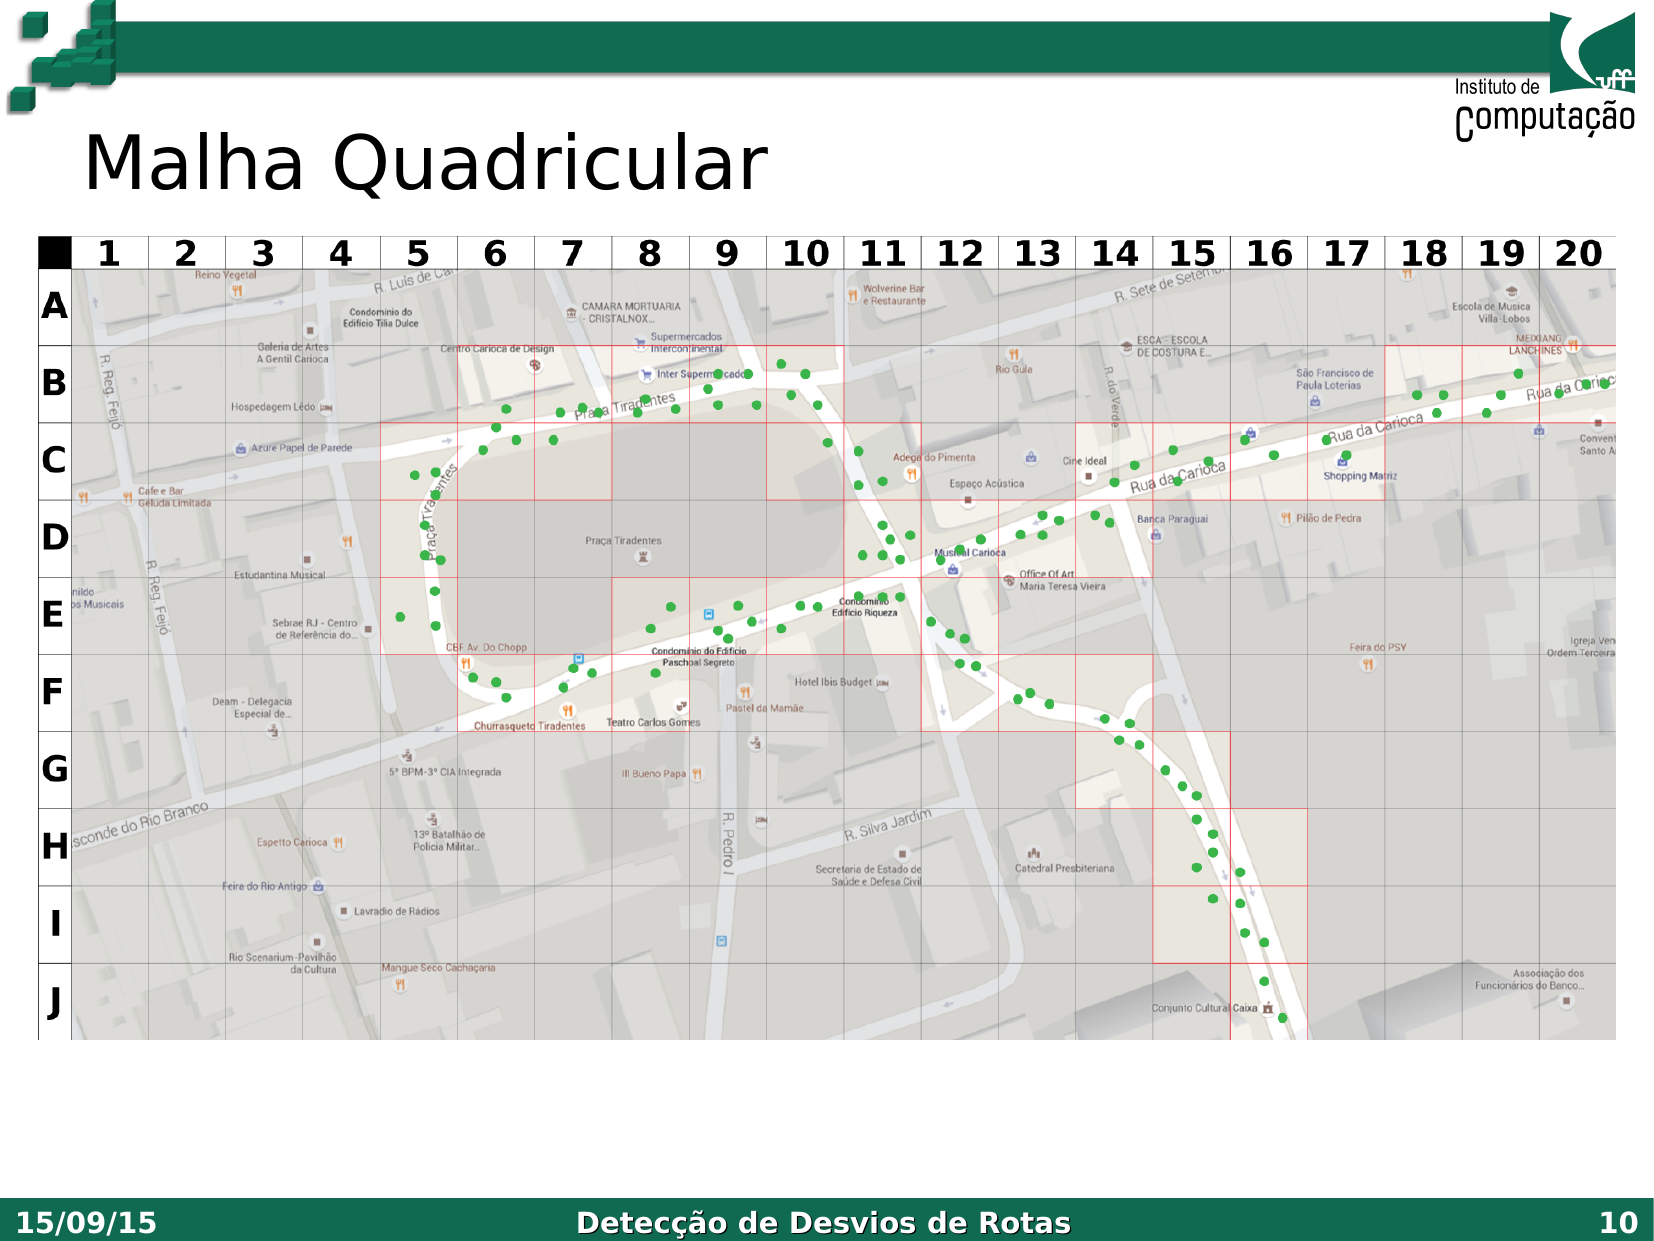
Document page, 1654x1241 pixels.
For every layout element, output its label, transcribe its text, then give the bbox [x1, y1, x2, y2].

picture [0, 0, 1654, 166]
title Malha Quadricular [82, 70, 1571, 236]
picture [38, 236, 1616, 1041]
picture [0, 1198, 1654, 1241]
